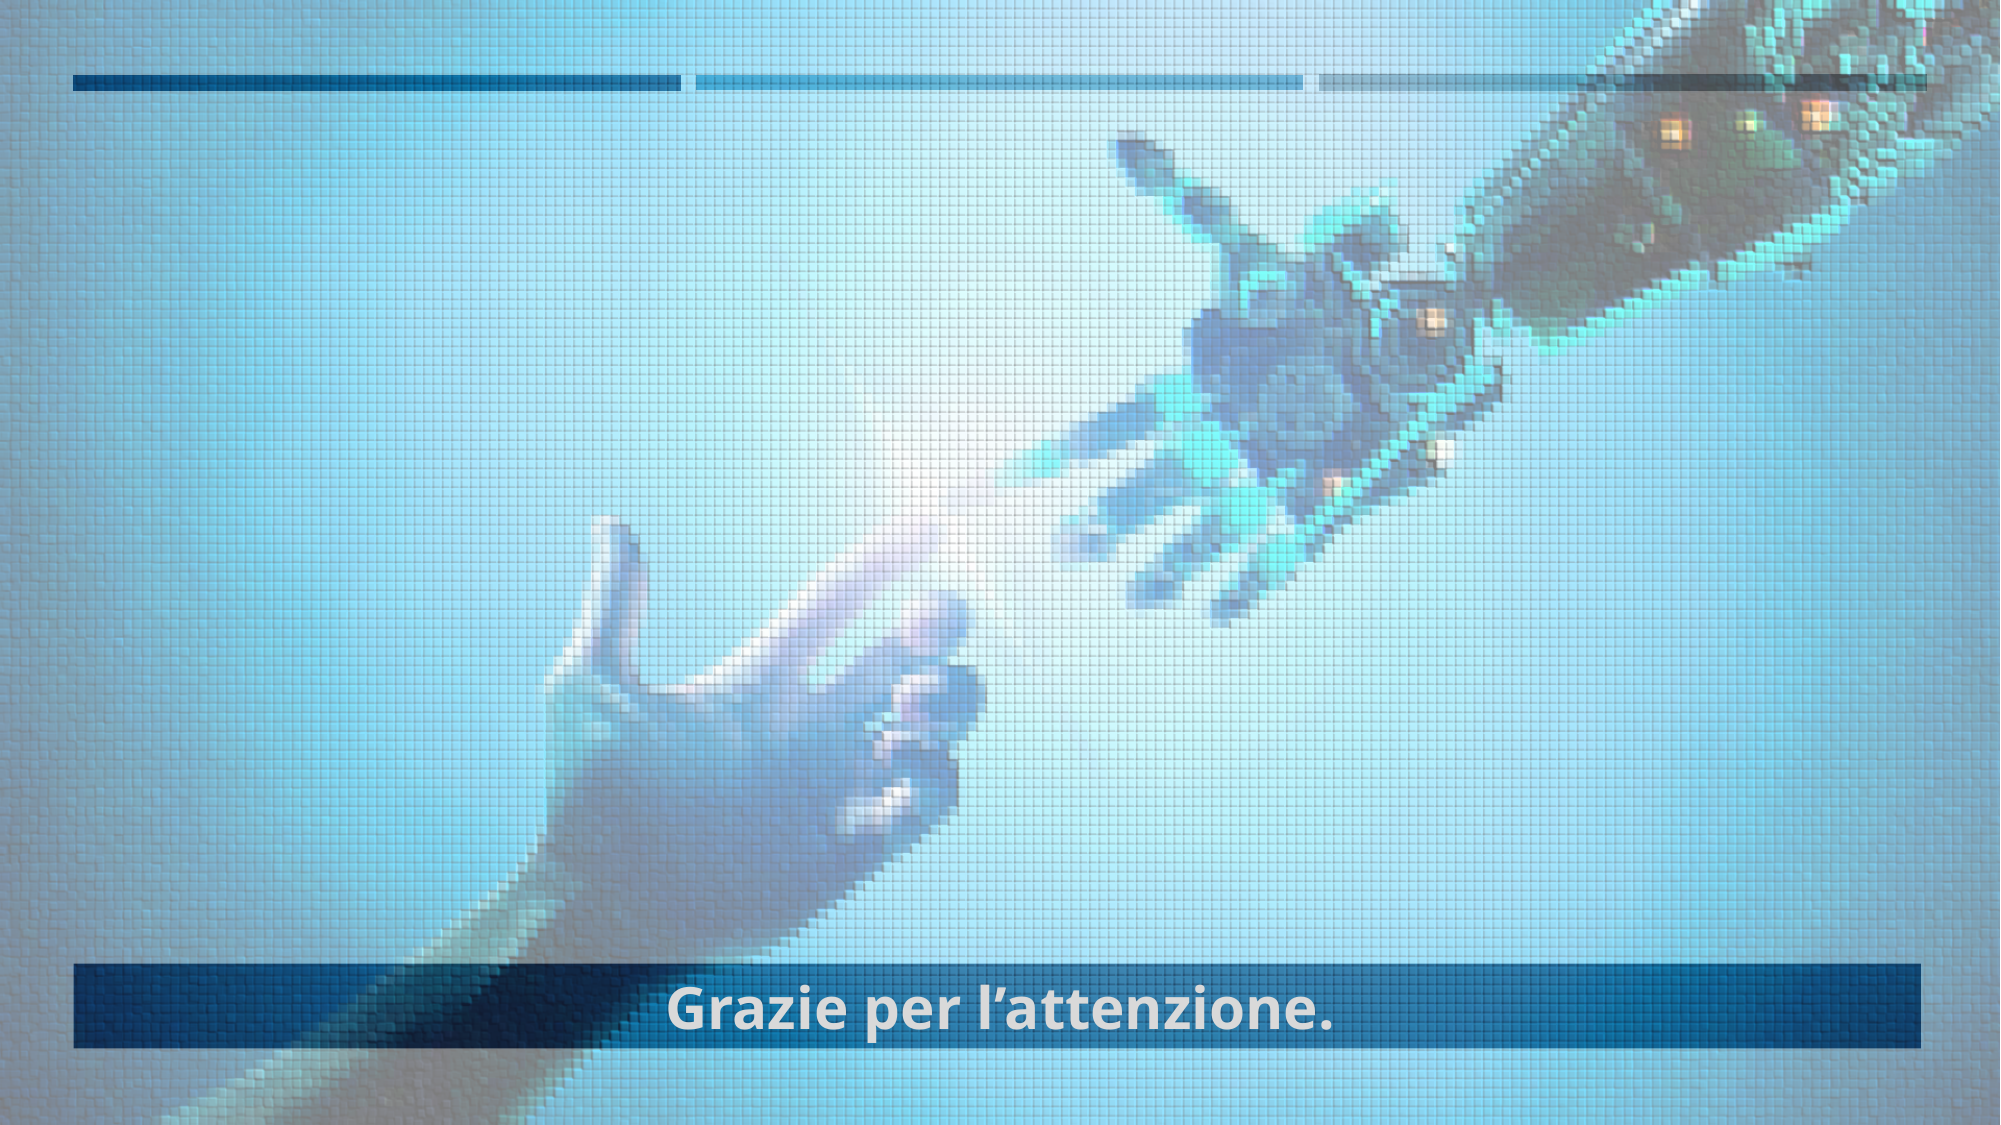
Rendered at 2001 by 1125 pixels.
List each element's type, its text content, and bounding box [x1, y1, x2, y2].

picture [0, 0, 2000, 918]
text_box Grazie per l’attenzione. [0, 918, 2000, 1125]
